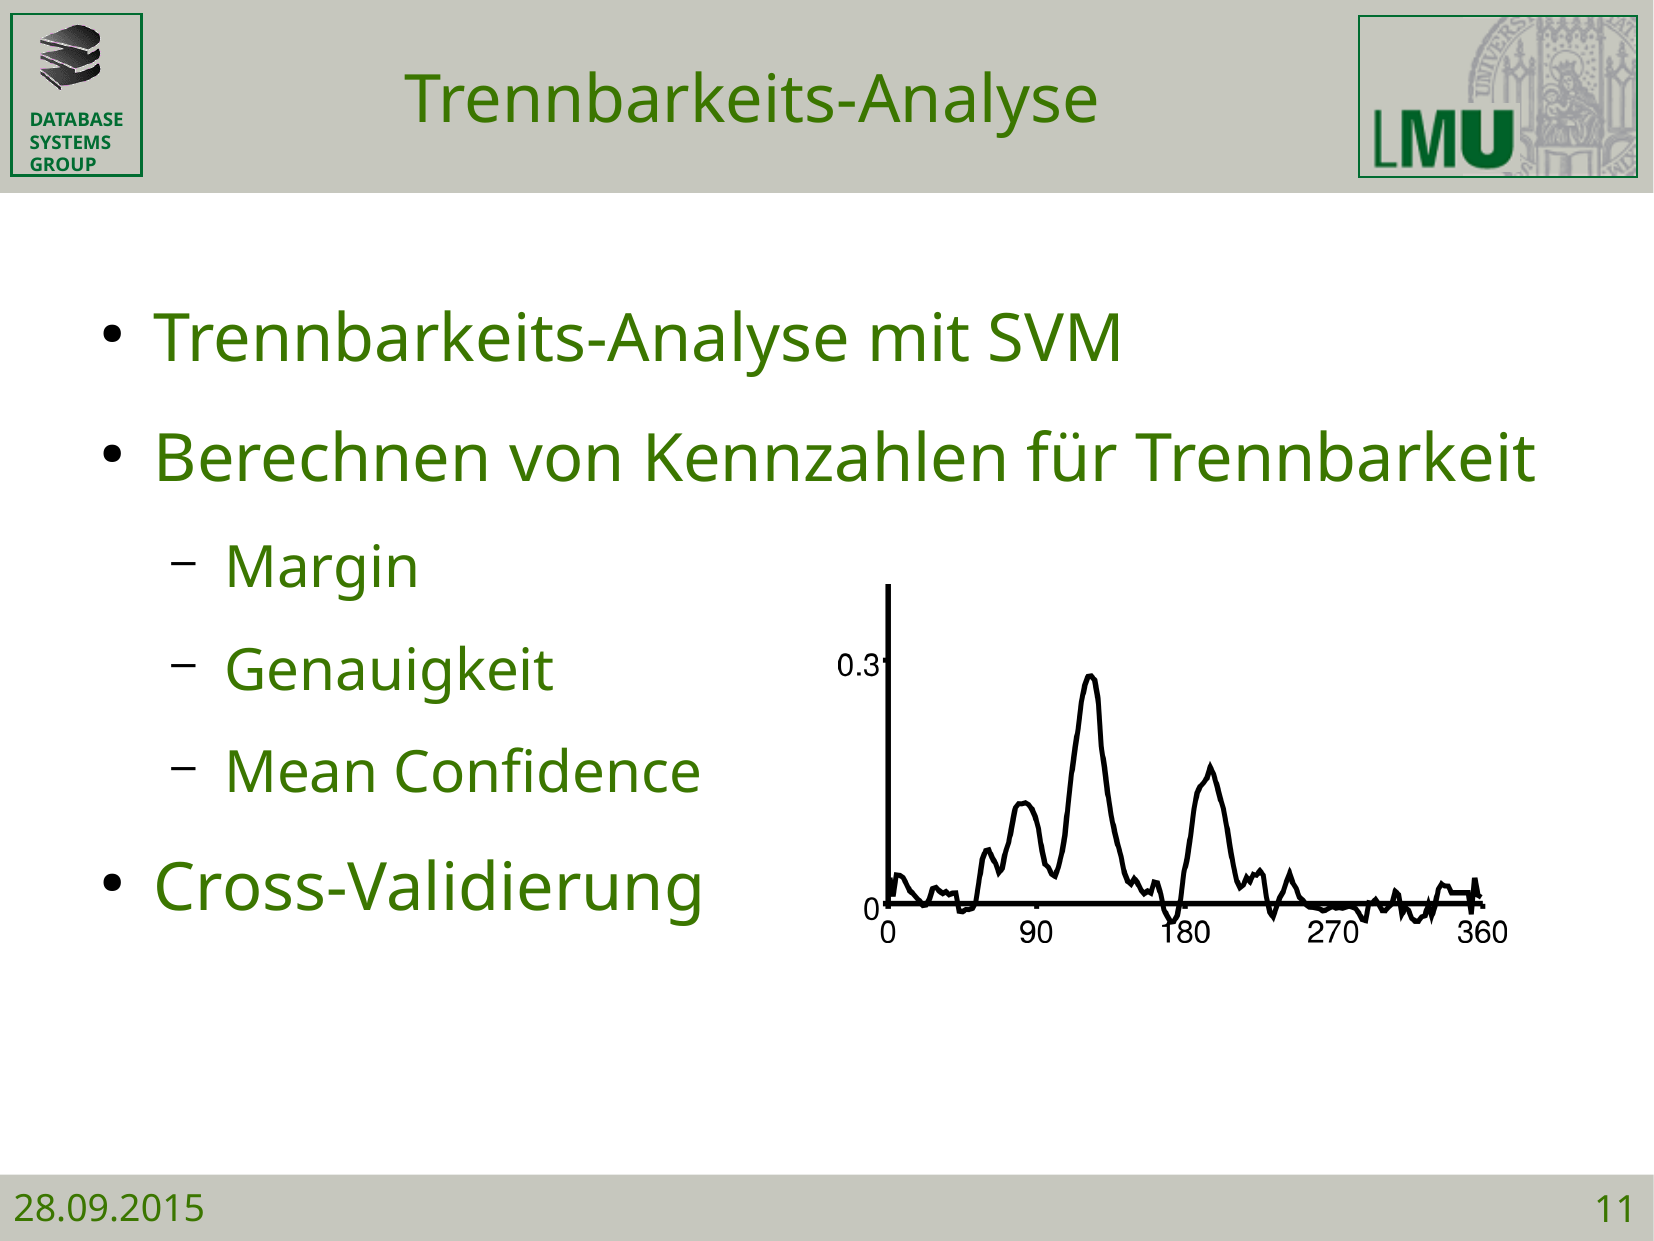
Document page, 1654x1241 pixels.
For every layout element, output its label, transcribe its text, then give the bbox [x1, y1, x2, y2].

list Trennbarkeits-Analyse mit SVM Berechnen von Kennzahlen für Trennbarkeit Margin Genauigkeit Mean Confidence Cross-Validierung [82, 290, 1571, 1087]
picture [36, 21, 104, 94]
picture [838, 584, 1507, 943]
picture [1369, 17, 1636, 176]
title Trennbarkeits-Analyse [183, 17, 1323, 177]
